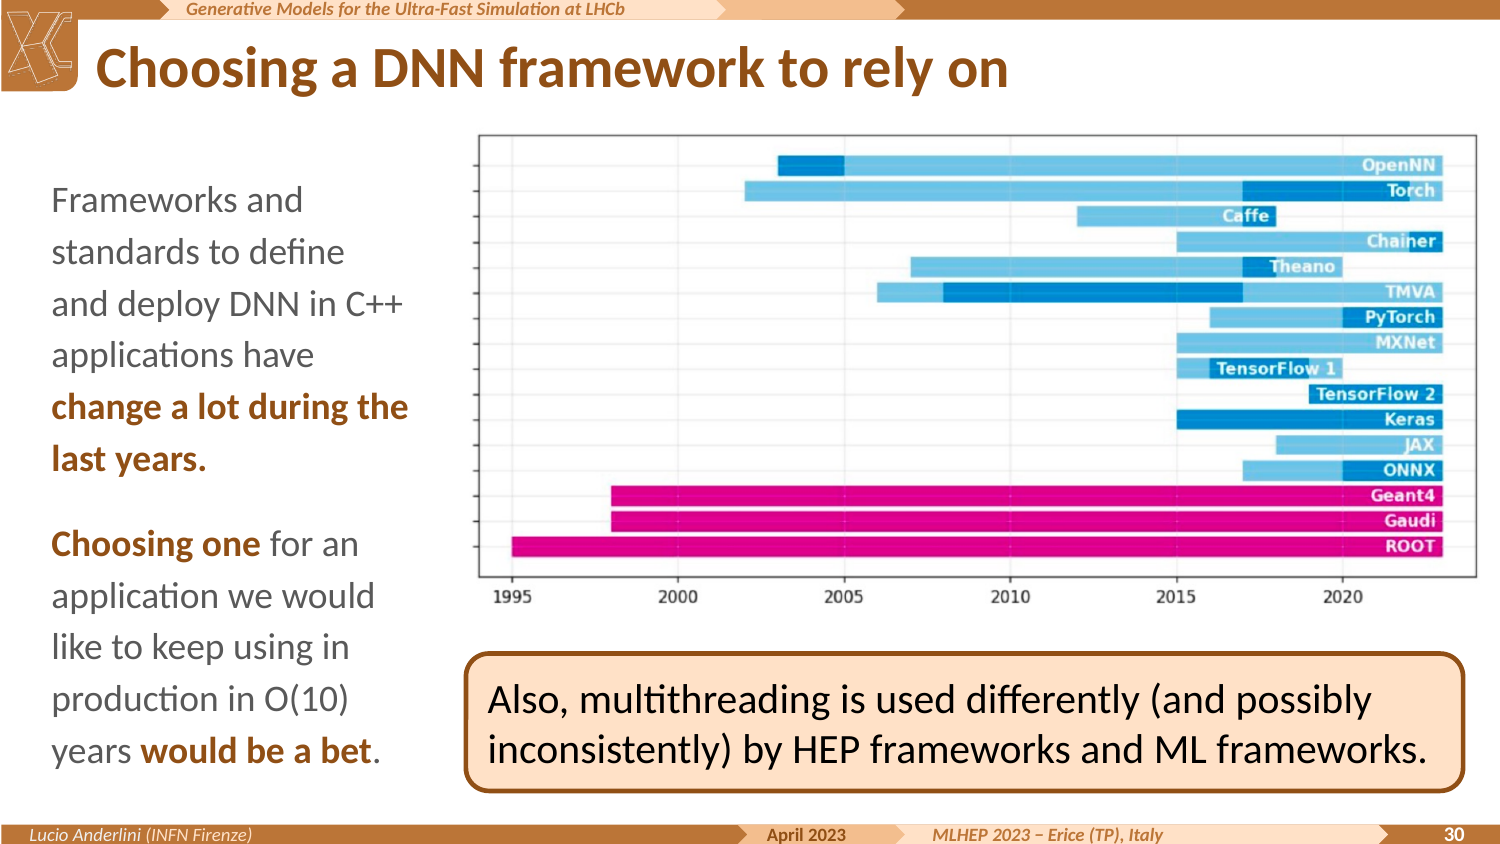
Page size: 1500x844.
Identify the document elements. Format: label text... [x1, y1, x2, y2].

title Choosing a DNN framework to rely on [81, 14, 1480, 109]
slide_number <number> [1389, 801, 1480, 844]
text_box Also, multithreading is used differently (and possibly inconsistently) by HEP frameworks and ML frameworks. [465, 653, 1464, 791]
list Frameworks and standards to define and deploy DNN in C++ applications have change a lot during the last years. Choosing one for an application we would like to keep using in production in O(10) years would be a bet. [36, 153, 425, 779]
picture [464, 124, 1480, 610]
